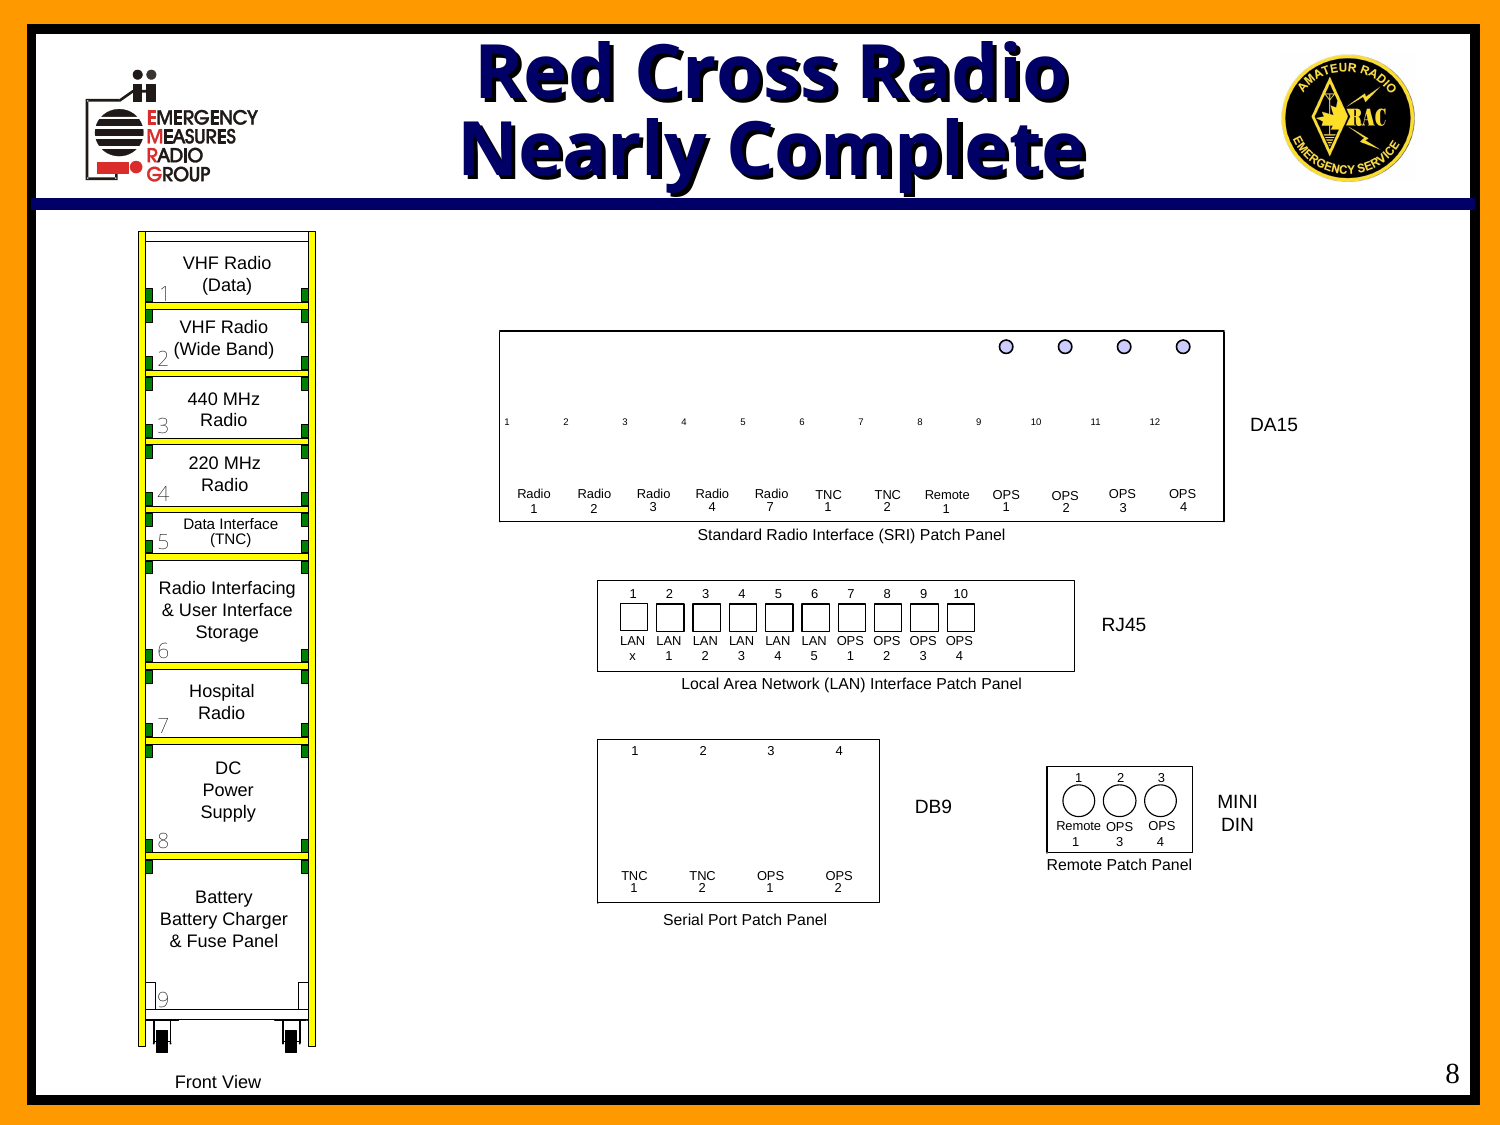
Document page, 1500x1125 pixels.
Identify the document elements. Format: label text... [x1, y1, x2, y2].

chart [136, 229, 317, 1096]
chart [497, 329, 1300, 933]
text_box Red Cross Radio Nearly Complete [251, 29, 1292, 199]
picture [1292, 54, 1415, 182]
